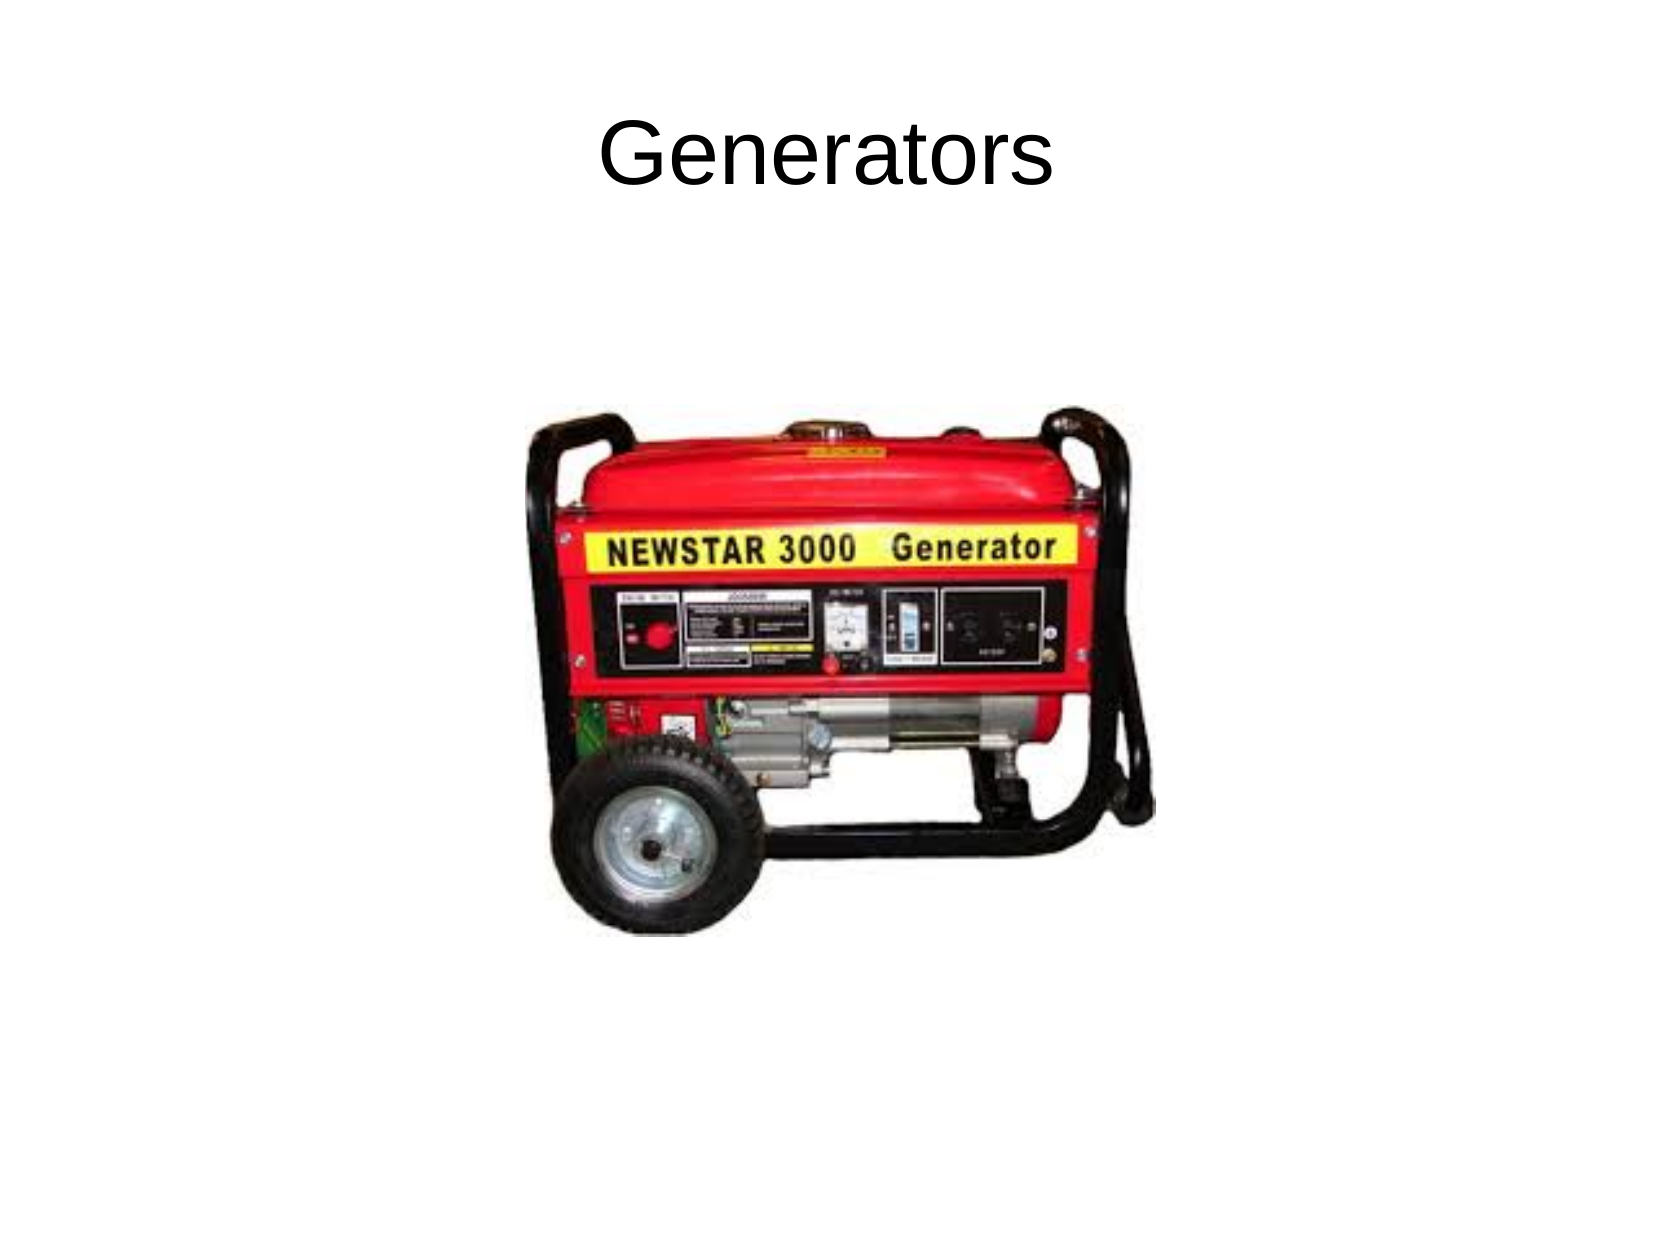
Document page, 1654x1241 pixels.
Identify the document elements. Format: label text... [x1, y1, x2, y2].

title Generators [82, 49, 1571, 257]
picture [525, 404, 1156, 937]
